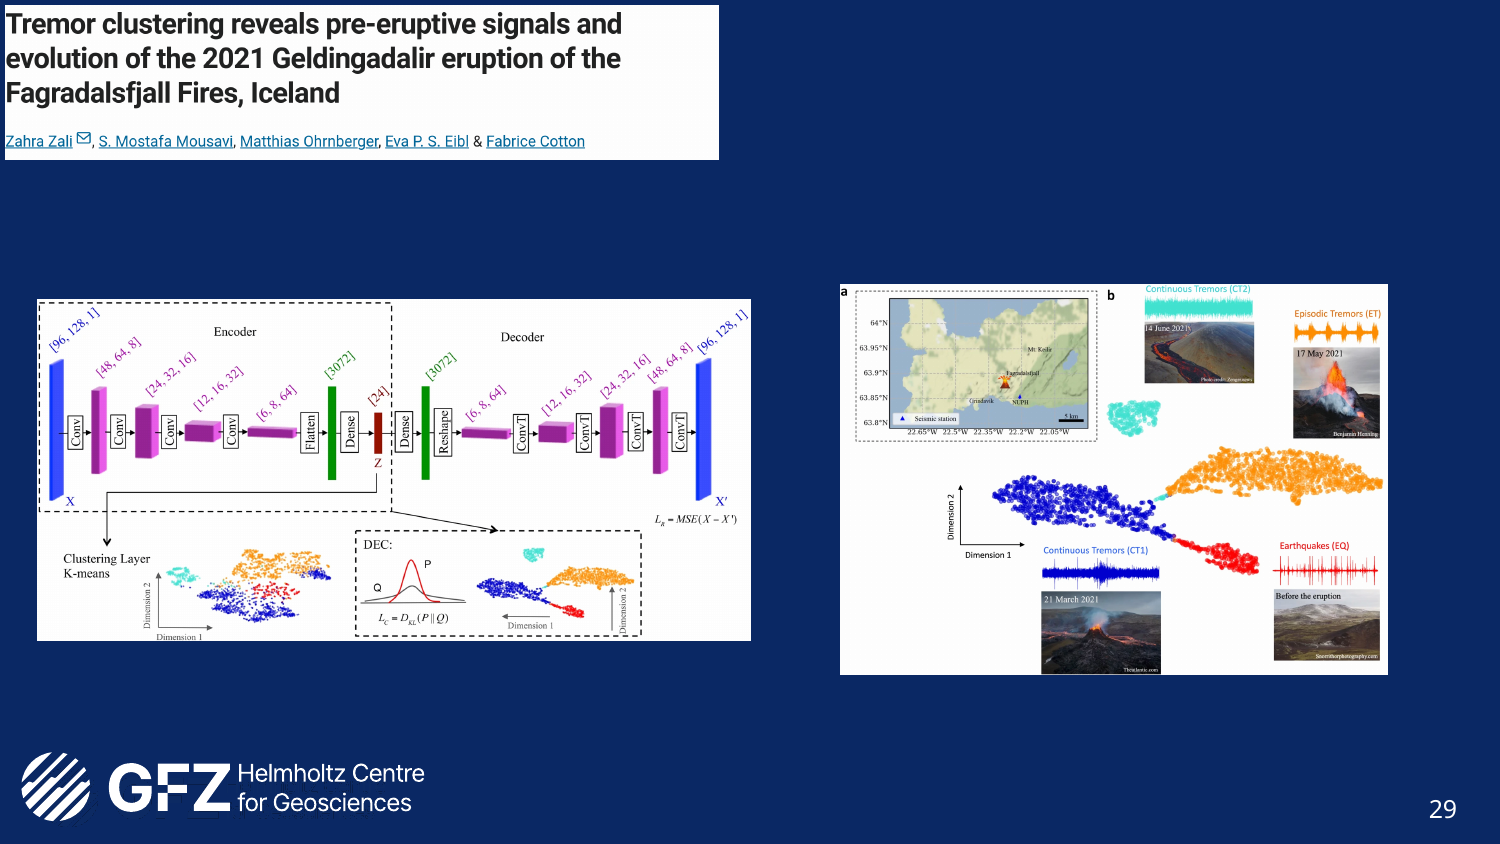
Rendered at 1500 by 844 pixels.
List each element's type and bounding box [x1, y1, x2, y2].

picture [5, 5, 719, 160]
picture [377, 800, 385, 809]
picture [39, 767, 65, 788]
picture [39, 767, 83, 805]
picture [39, 767, 385, 827]
picture [37, 299, 751, 641]
picture [39, 767, 48, 776]
picture [840, 284, 1388, 676]
